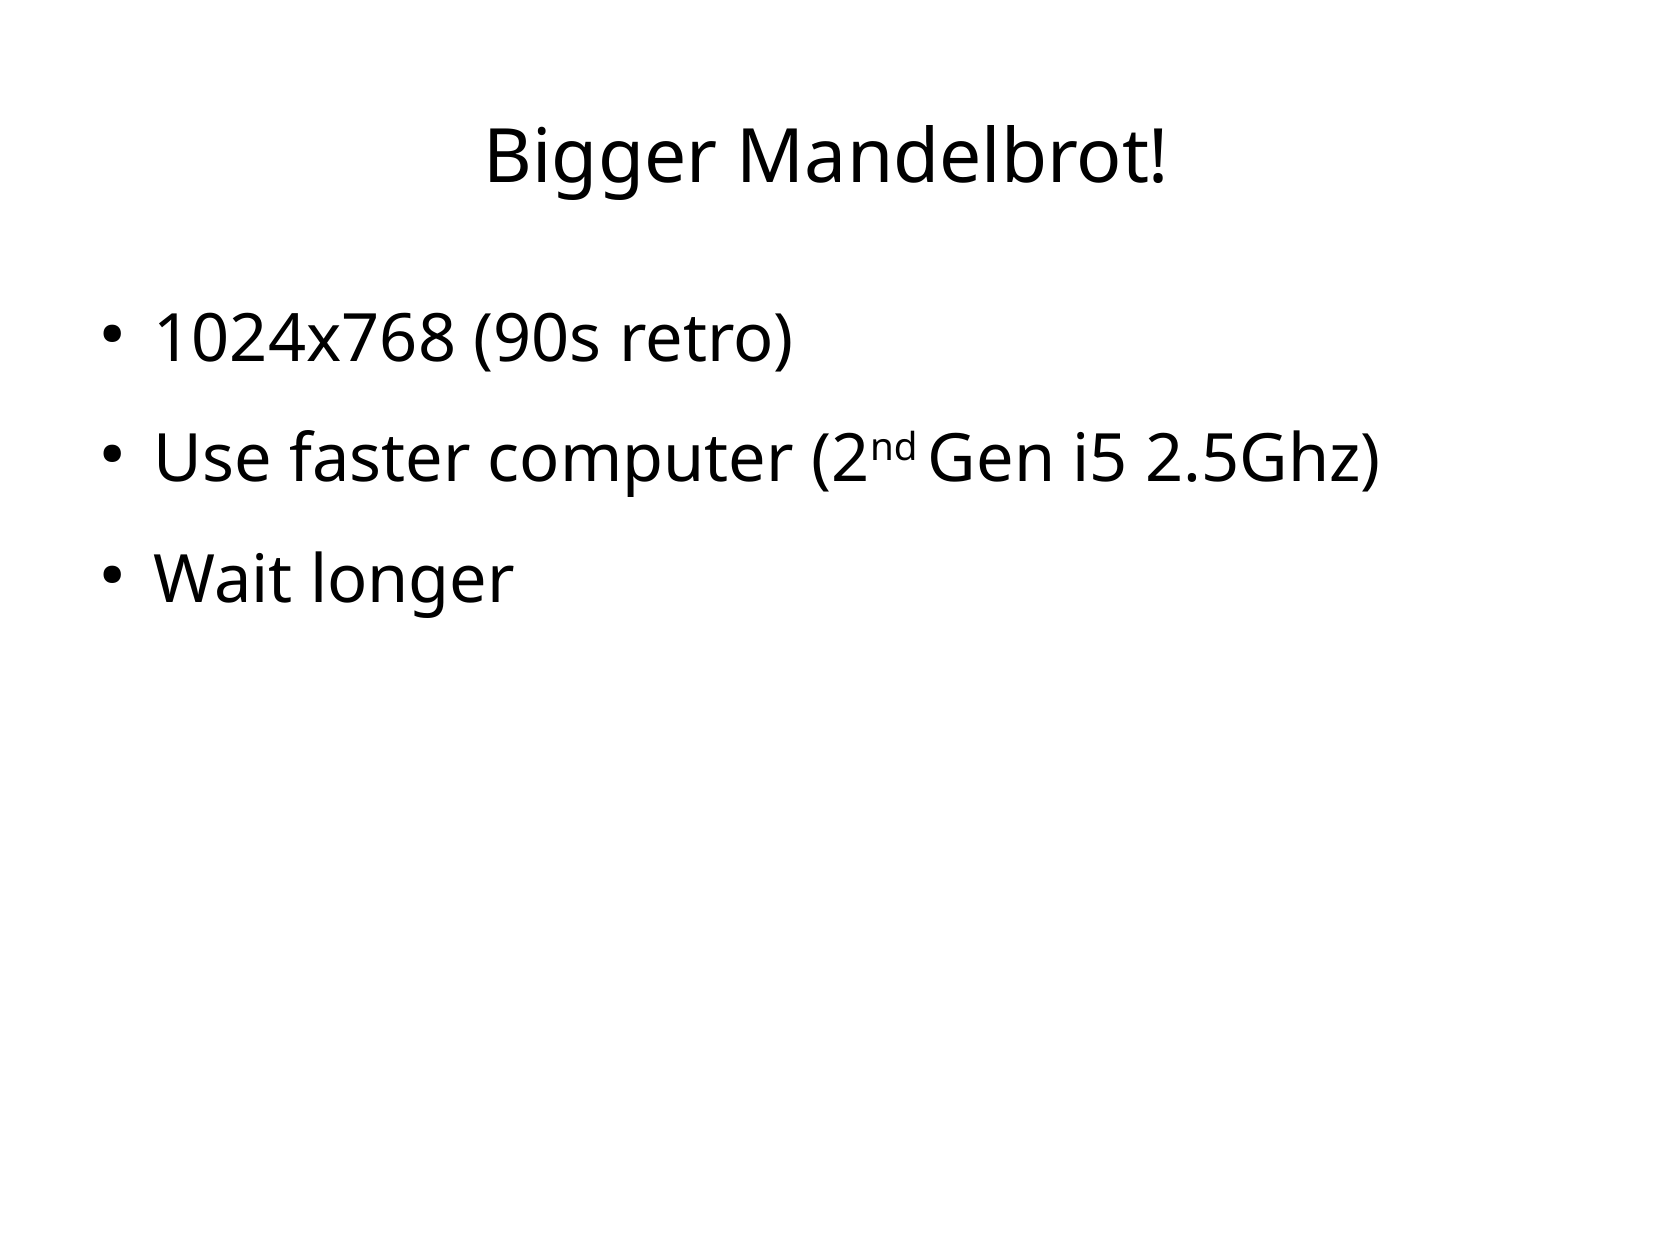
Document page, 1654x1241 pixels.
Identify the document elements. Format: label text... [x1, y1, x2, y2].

title Bigger Mandelbrot! [82, 49, 1571, 257]
list 1024x768 (90s retro) Use faster computer (2nd Gen i5 2.5Ghz) Wait longer [82, 290, 1571, 1010]
